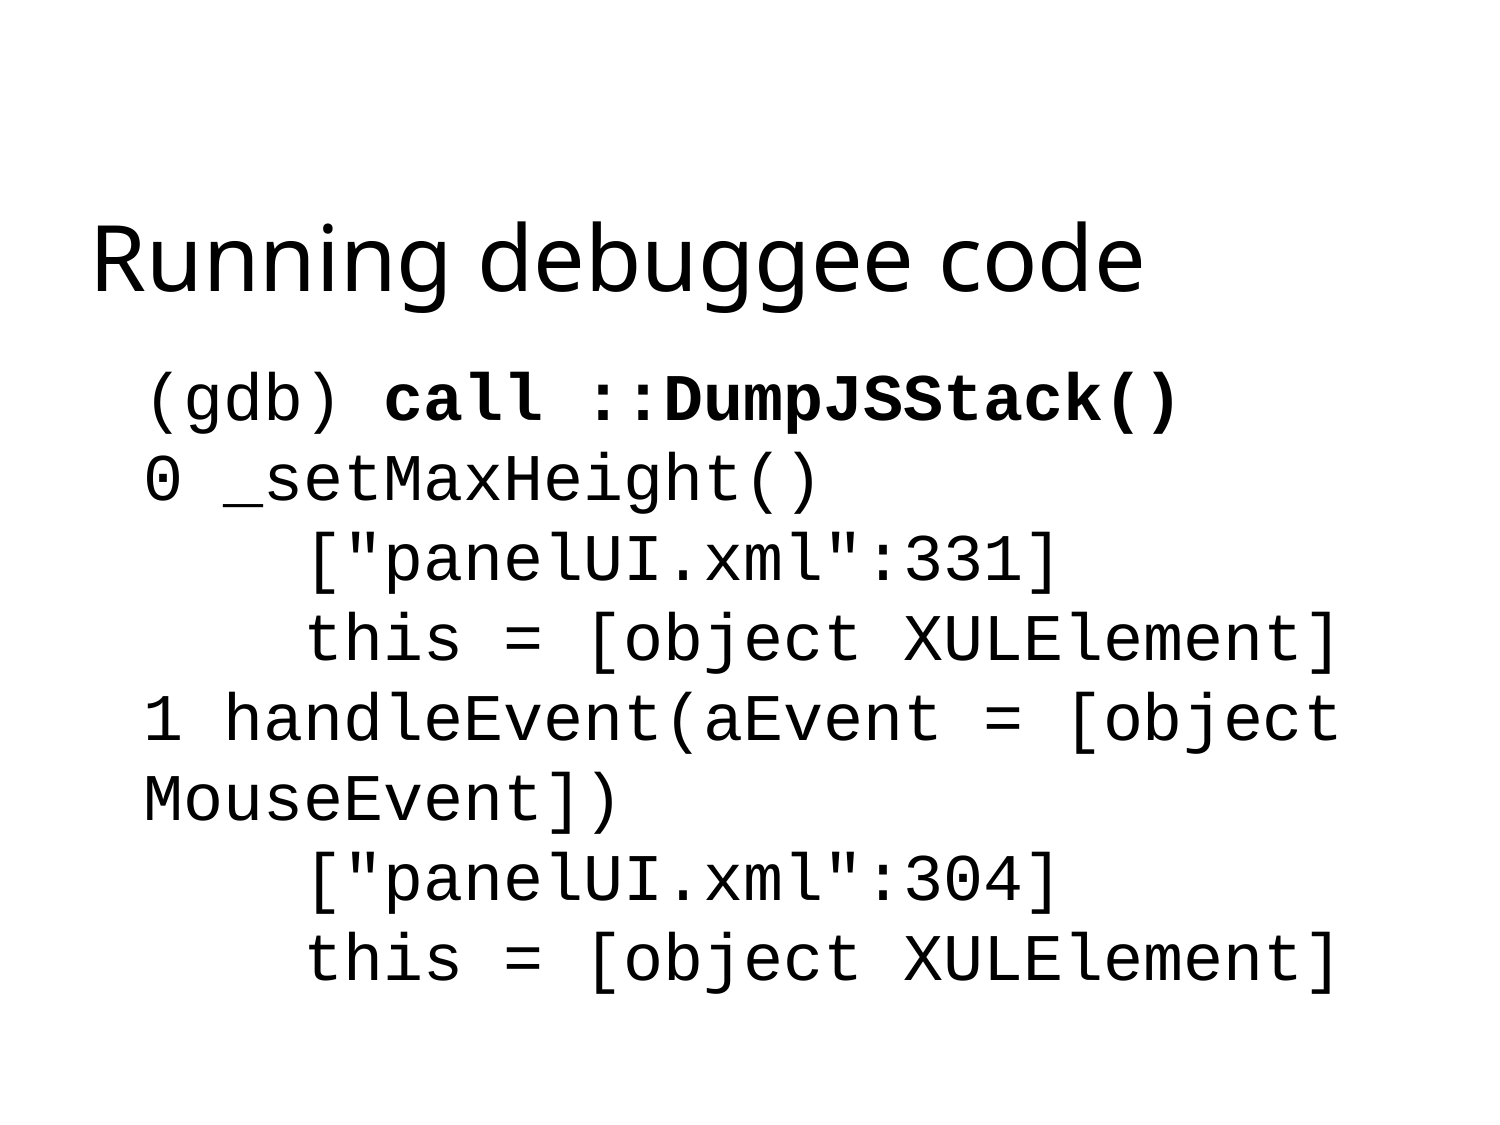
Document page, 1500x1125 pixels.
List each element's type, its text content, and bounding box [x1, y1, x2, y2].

text_box (gdb) call ::DumpJSStack() 0 _setMaxHeight() ["panelUI.xml":331] this = [object XULElement] 1 handleEvent(aEvent = [object MouseEvent]) ["panelUI.xml":304] this = [object XULElement] [128, 346, 1430, 965]
text_box Running debuggee code [74, 172, 1424, 337]
